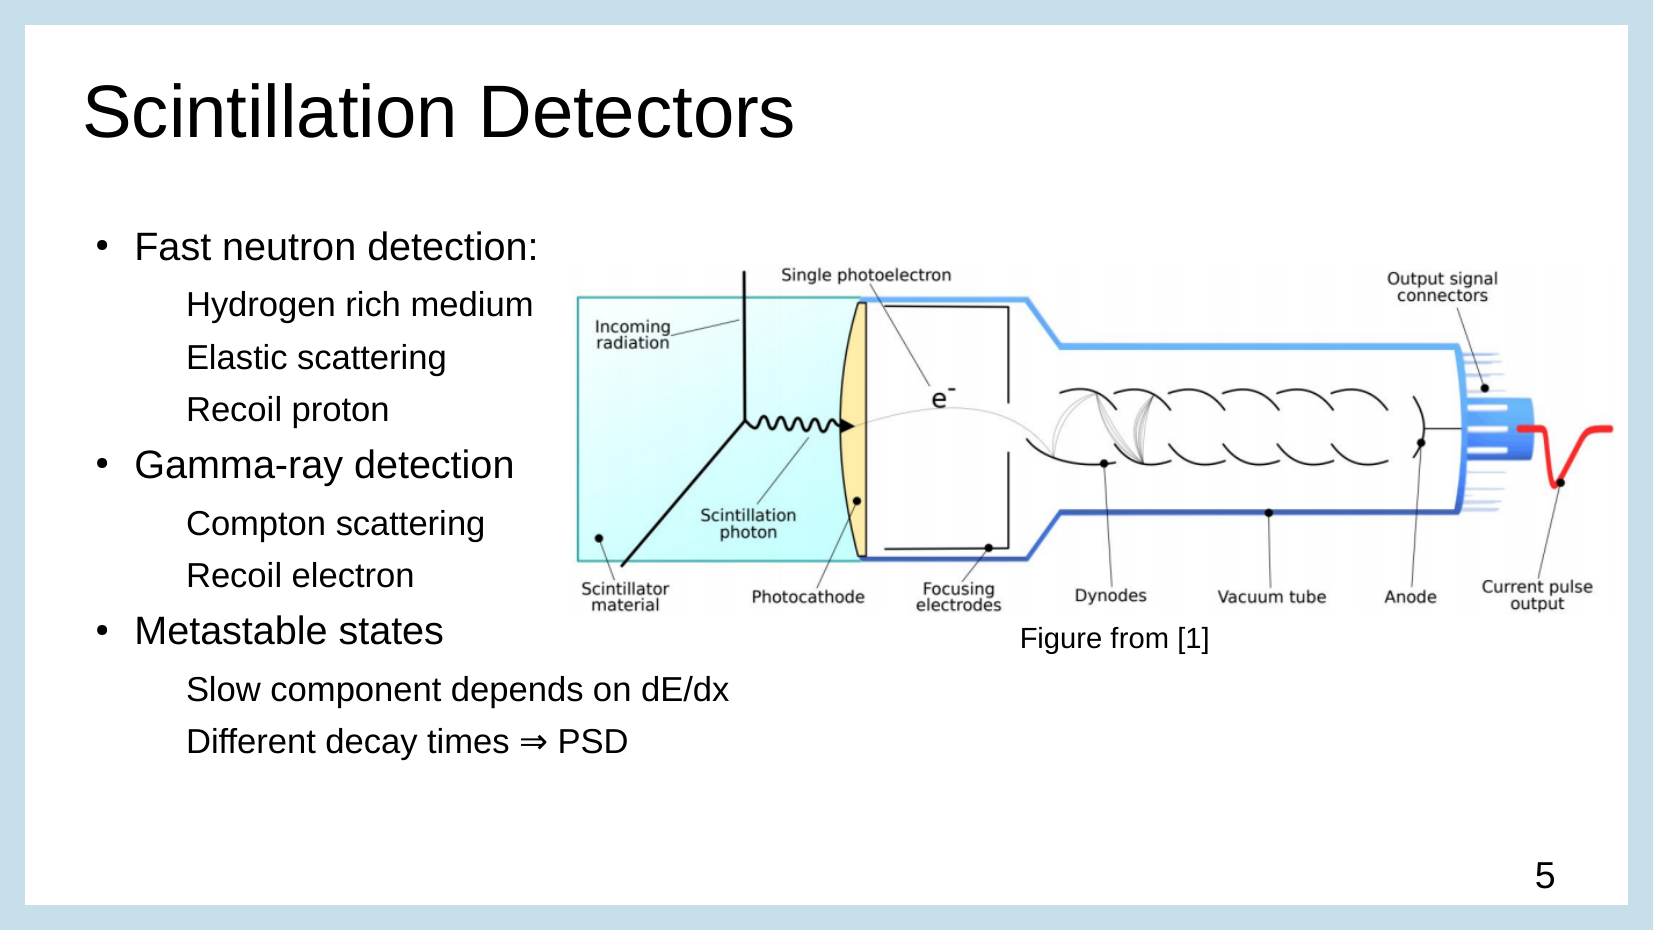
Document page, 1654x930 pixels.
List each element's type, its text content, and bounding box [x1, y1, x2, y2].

title Scintillation Detectors [82, 35, 1560, 189]
picture [570, 264, 1616, 615]
text_box Figure from [1] [1005, 614, 1291, 714]
list Fast neutron detection: Hydrogen rich medium Elastic scattering Recoil proton Gamma-ray detection Compton scattering Recoil electron Metastable states Slow component depends on dE/dx Different decay times ⇒ PSD [82, 224, 1571, 764]
